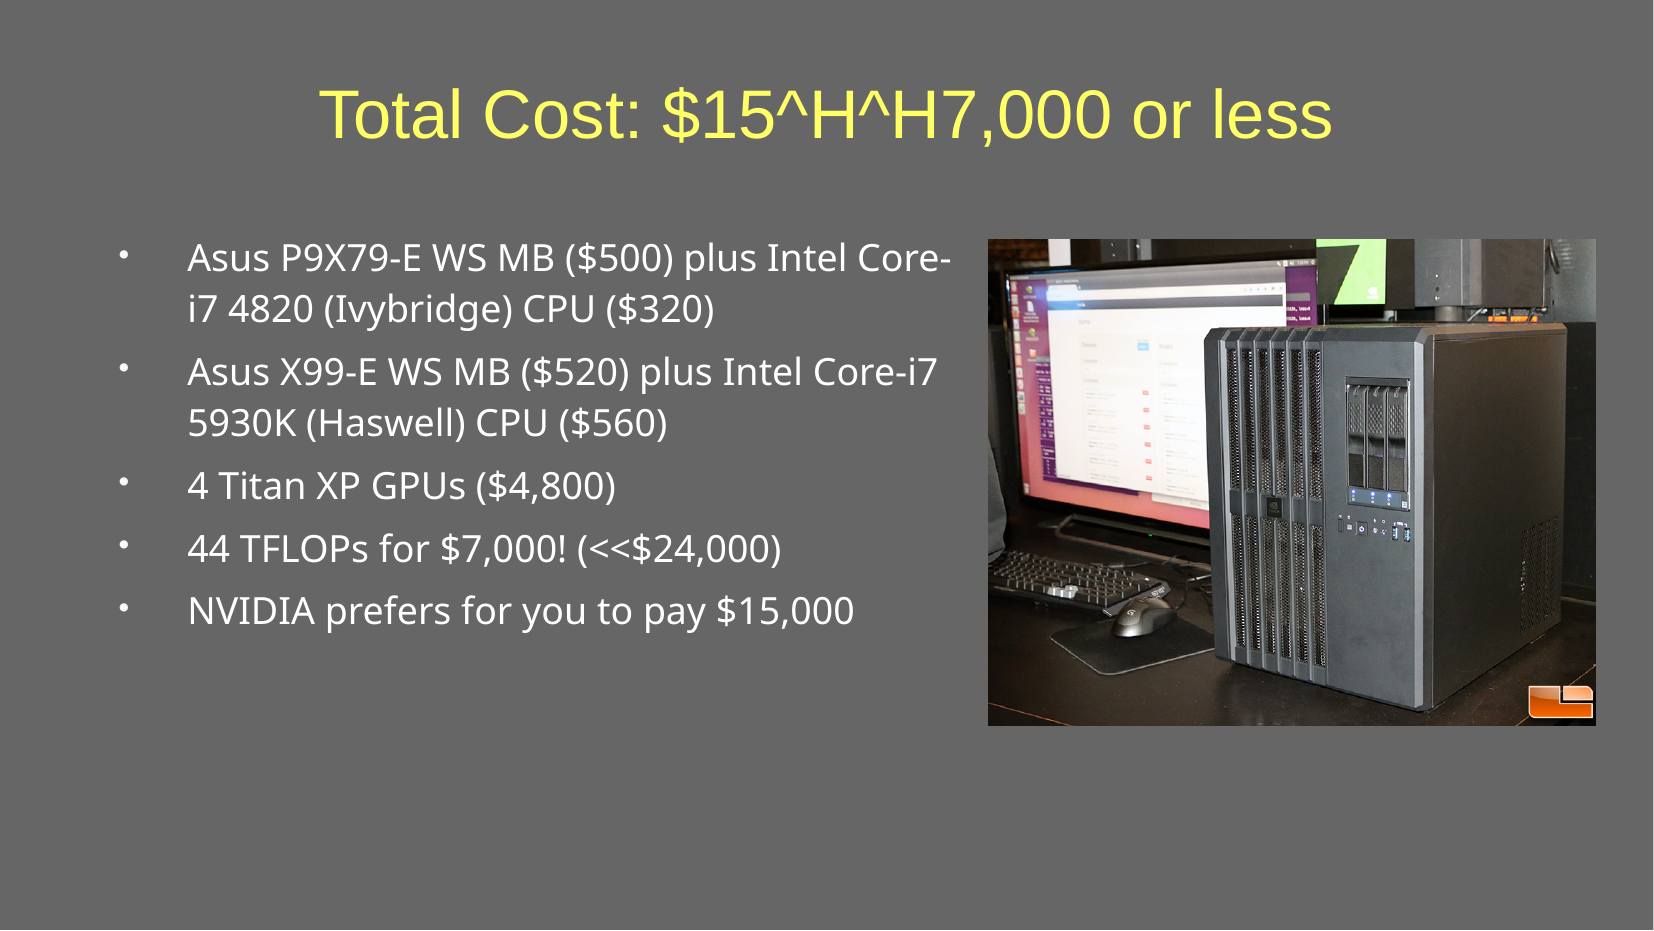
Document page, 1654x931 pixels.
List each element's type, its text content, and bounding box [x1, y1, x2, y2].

picture [988, 239, 1596, 726]
text_box Asus P9X79-E WS MB ($500) plus Intel Core-i7 4820 (Ivybridge) CPU ($320) Asus X99-E WS MB ($520) plus Intel Core-i7 5930K (Haswell) CPU ($560) 4 Titan XP GPUs ($4,800) 44 TFLOPs for $7,000! (<<$24,000) NVIDIA prefers for you to pay $15,000 [82, 224, 989, 799]
title Total Cost: $15^H^H7,000 or less [82, 36, 1571, 193]
